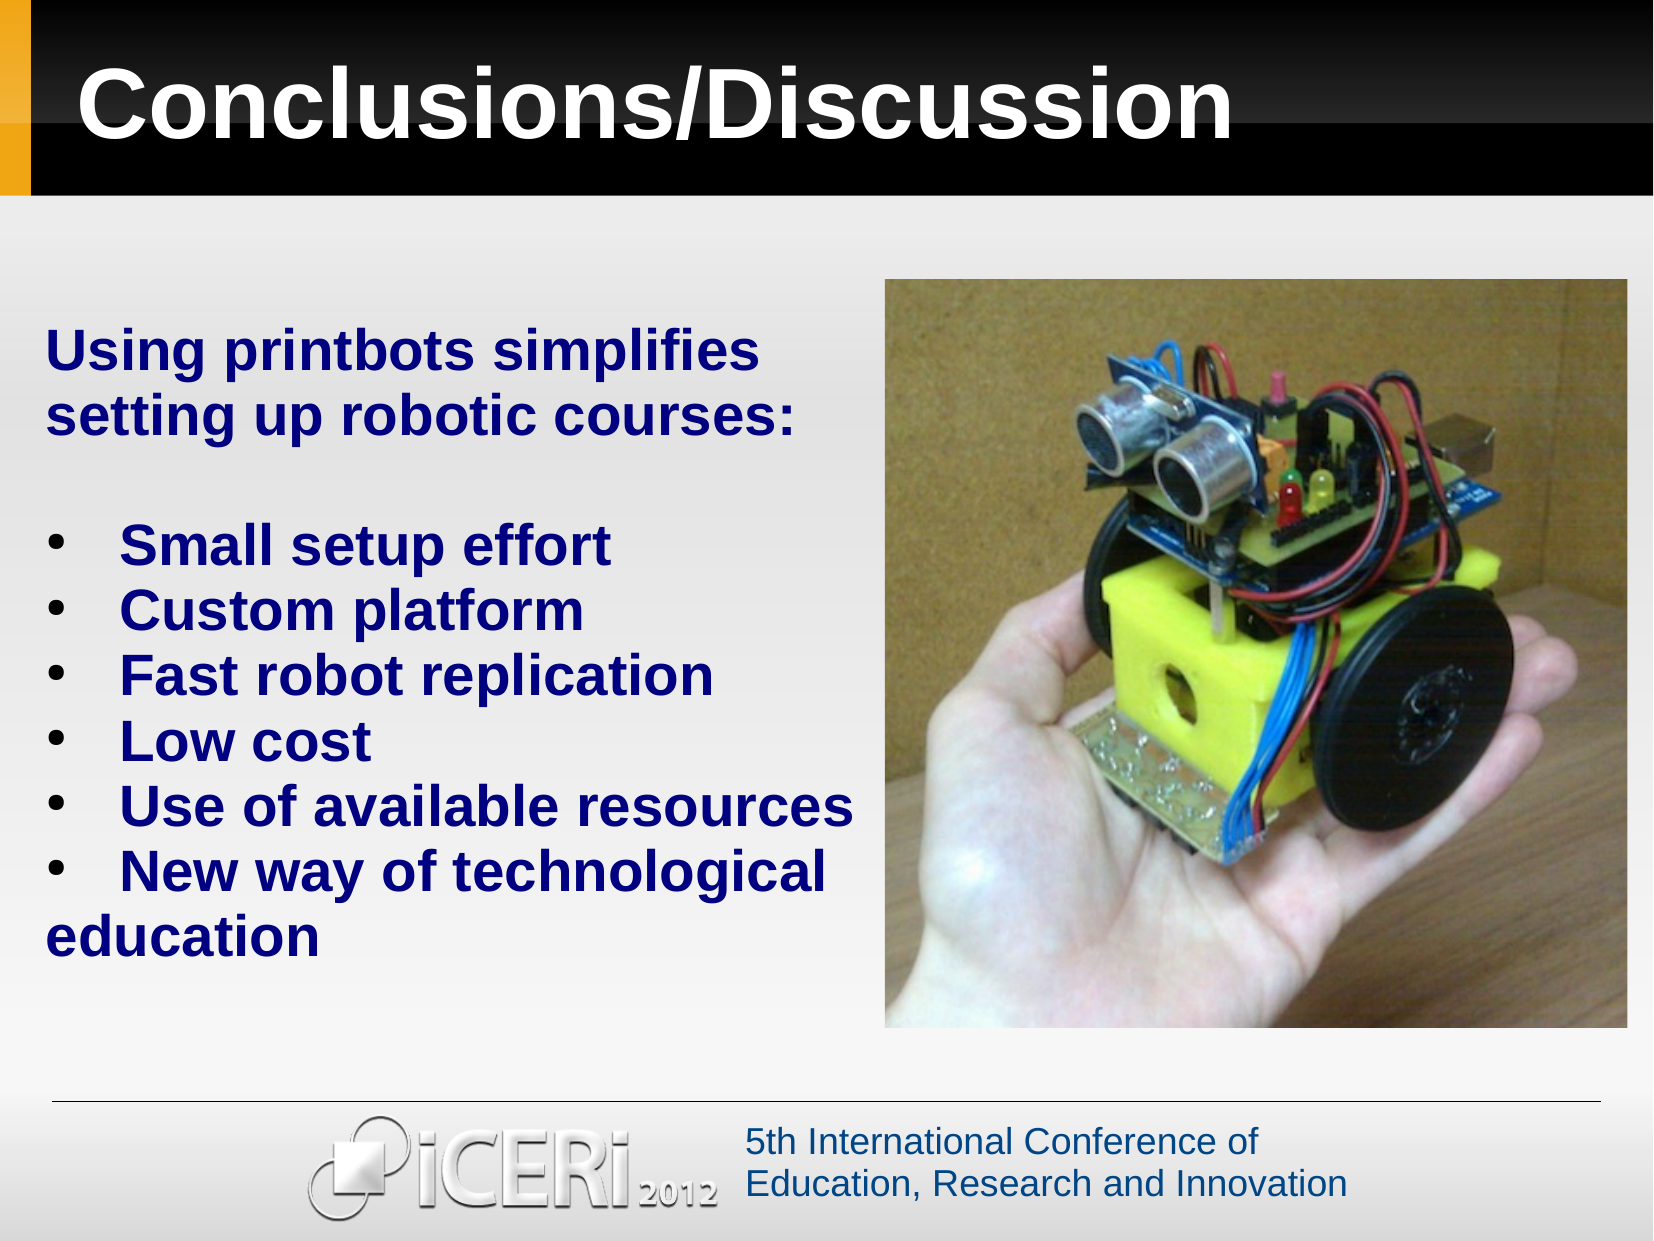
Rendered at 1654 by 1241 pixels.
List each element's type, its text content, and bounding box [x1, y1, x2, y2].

picture [0, 0, 1654, 1241]
text_box Using printbots simplifies setting up robotic courses: Small setup effort Custom platform Fast robot replication Low cost Use of available resources New way of technological education [31, 304, 884, 995]
text_box 5th International Conference of Education, Research and Innovation [730, 1109, 1653, 1241]
title Conclusions/Discussion [76, 0, 1565, 208]
